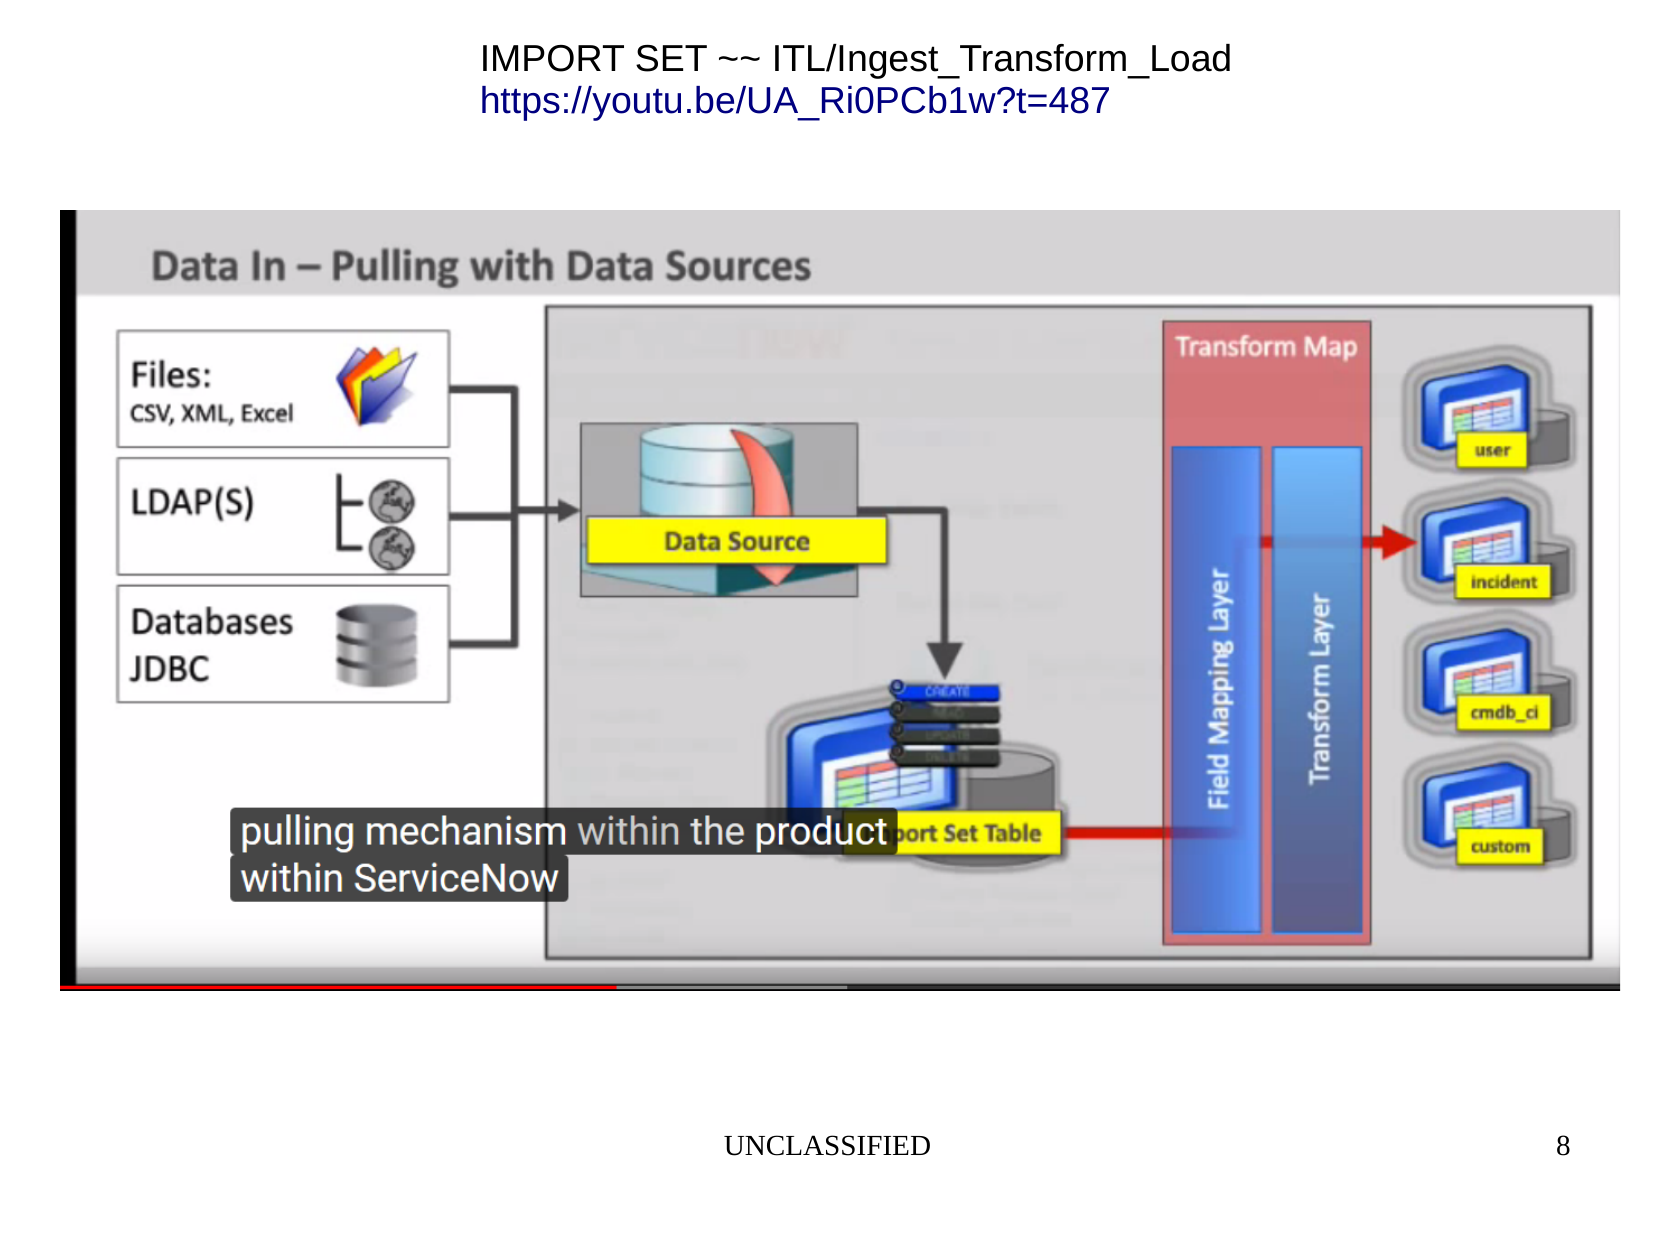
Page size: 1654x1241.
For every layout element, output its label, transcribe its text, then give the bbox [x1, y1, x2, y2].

text_box IMPORT SET ~~ ITL/Ingest_Transform_Load https://youtu.be/UA_Ri0PCb1w?t=487 [465, 30, 1291, 213]
picture [60, 210, 1621, 991]
